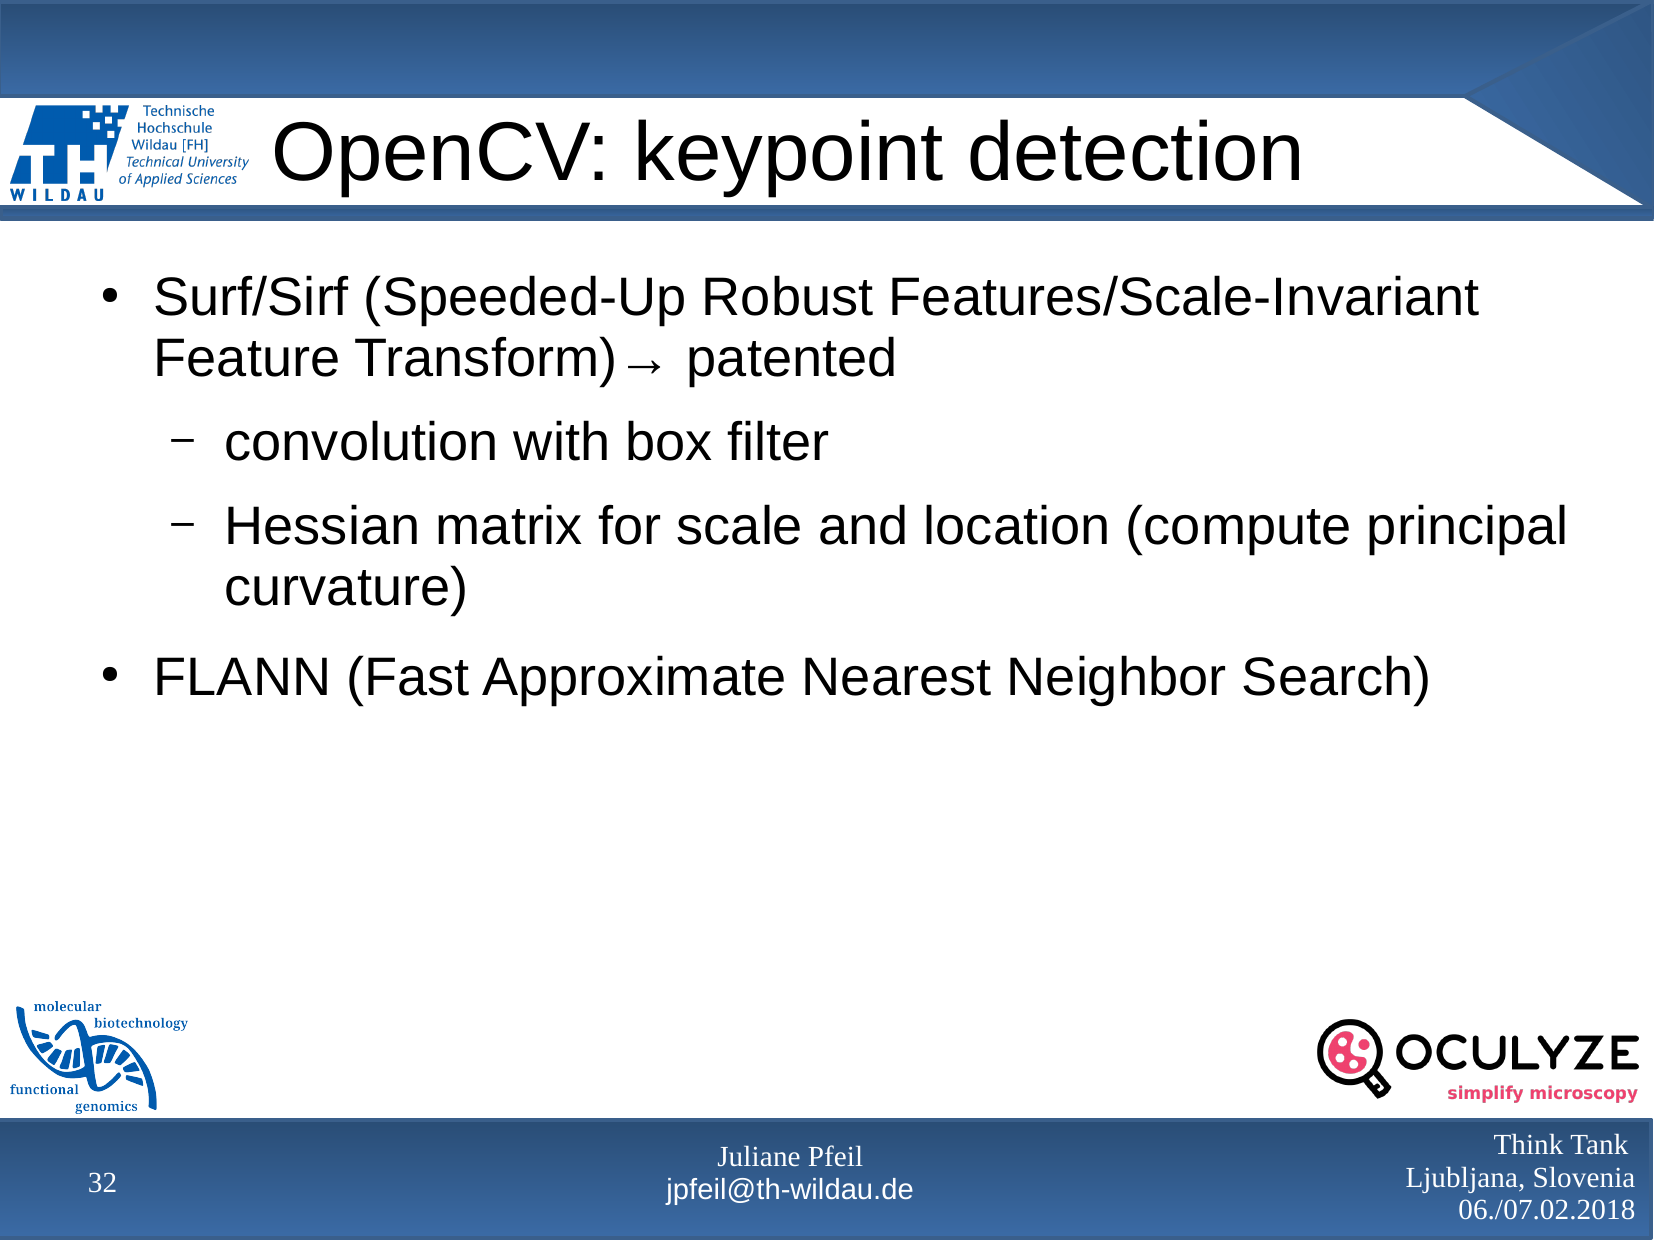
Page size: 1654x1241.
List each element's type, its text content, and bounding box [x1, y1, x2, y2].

picture [1315, 1017, 1642, 1108]
picture [10, 105, 249, 201]
list Surf/Sirf (Speeded-Up Robust Features/Scale-Invariant Feature Transform)→ patented convolution with box filter Hessian matrix for scale and location (compute principal curvature) FLANN (Fast Approximate Nearest Neighbor Search) [82, 266, 1571, 986]
title OpenCV: keypoint detection [271, 95, 1466, 207]
picture [10, 1001, 188, 1114]
